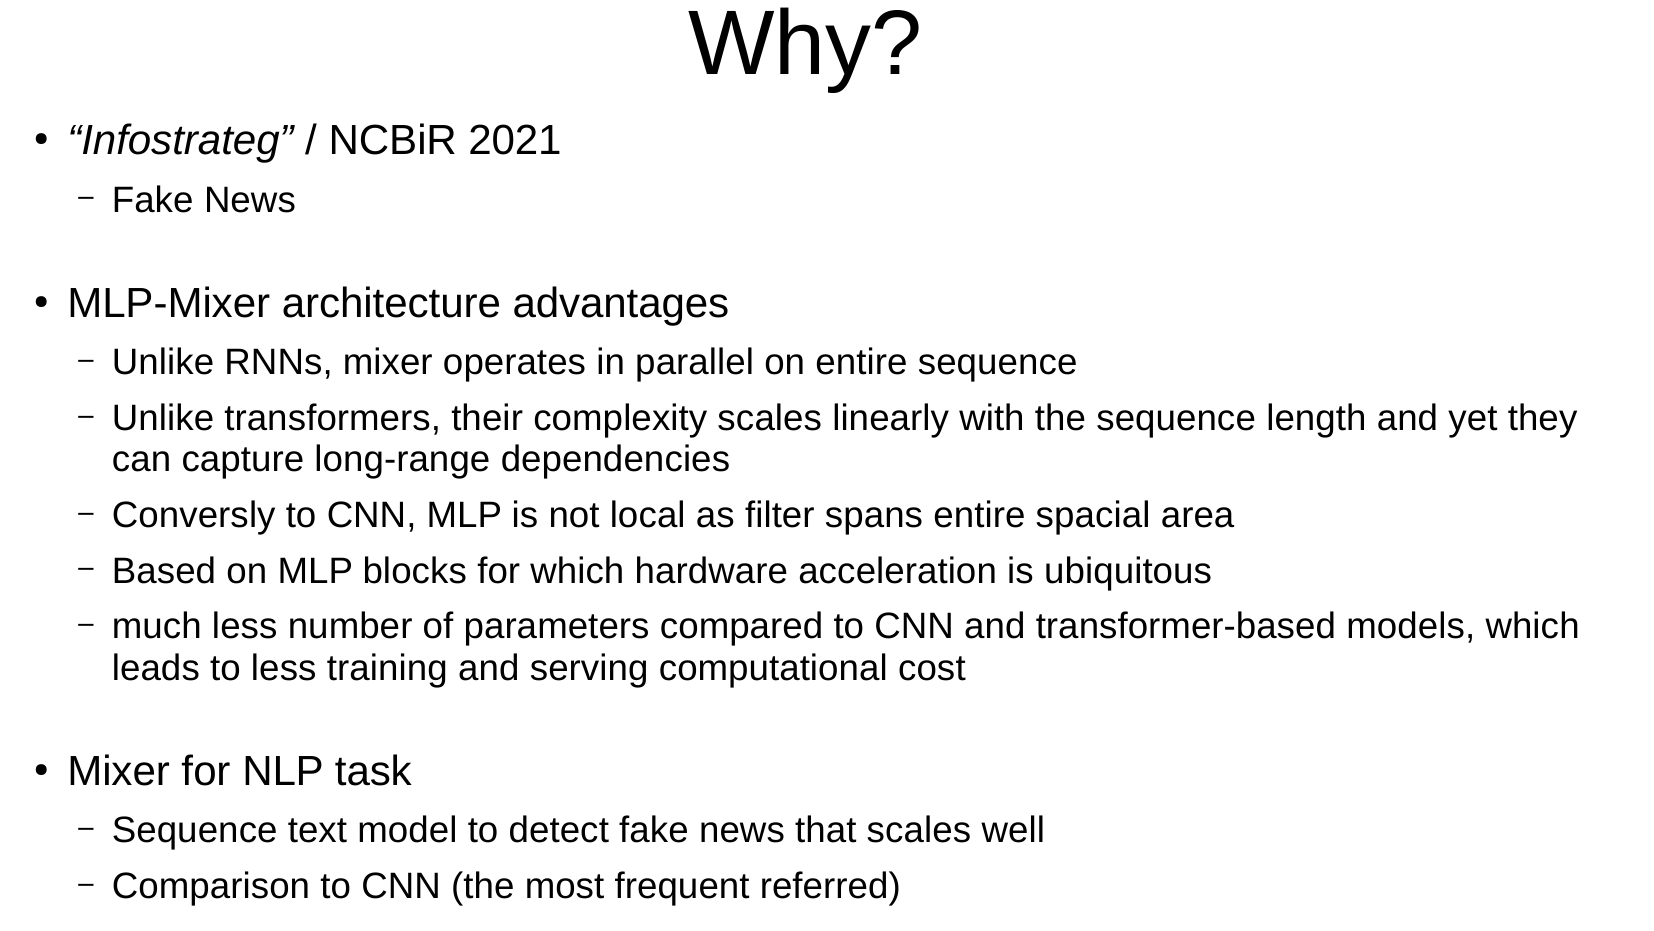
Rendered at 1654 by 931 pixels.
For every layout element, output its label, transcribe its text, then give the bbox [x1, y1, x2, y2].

list “Infostrateg” / NCBiR 2021 Fake News MLP-Mixer architecture advantages Unlike RNNs, mixer operates in parallel on entire sequence Unlike transformers, their complexity scales linearly with the sequence length and yet they can capture long-range dependencies Conversly to CNN, MLP is not local as filter spans entire spacial area Based on MLP blocks for which hardware acceleration is ubiquitous much less number of parameters compared to CNN and transformer-based models, which leads to less training and serving computational cost Mixer for NLP task Sequence text model to detect fake news that scales well Comparison to CNN (the most frequent referred) [22, 116, 1589, 909]
title Why? [61, 0, 1550, 116]
